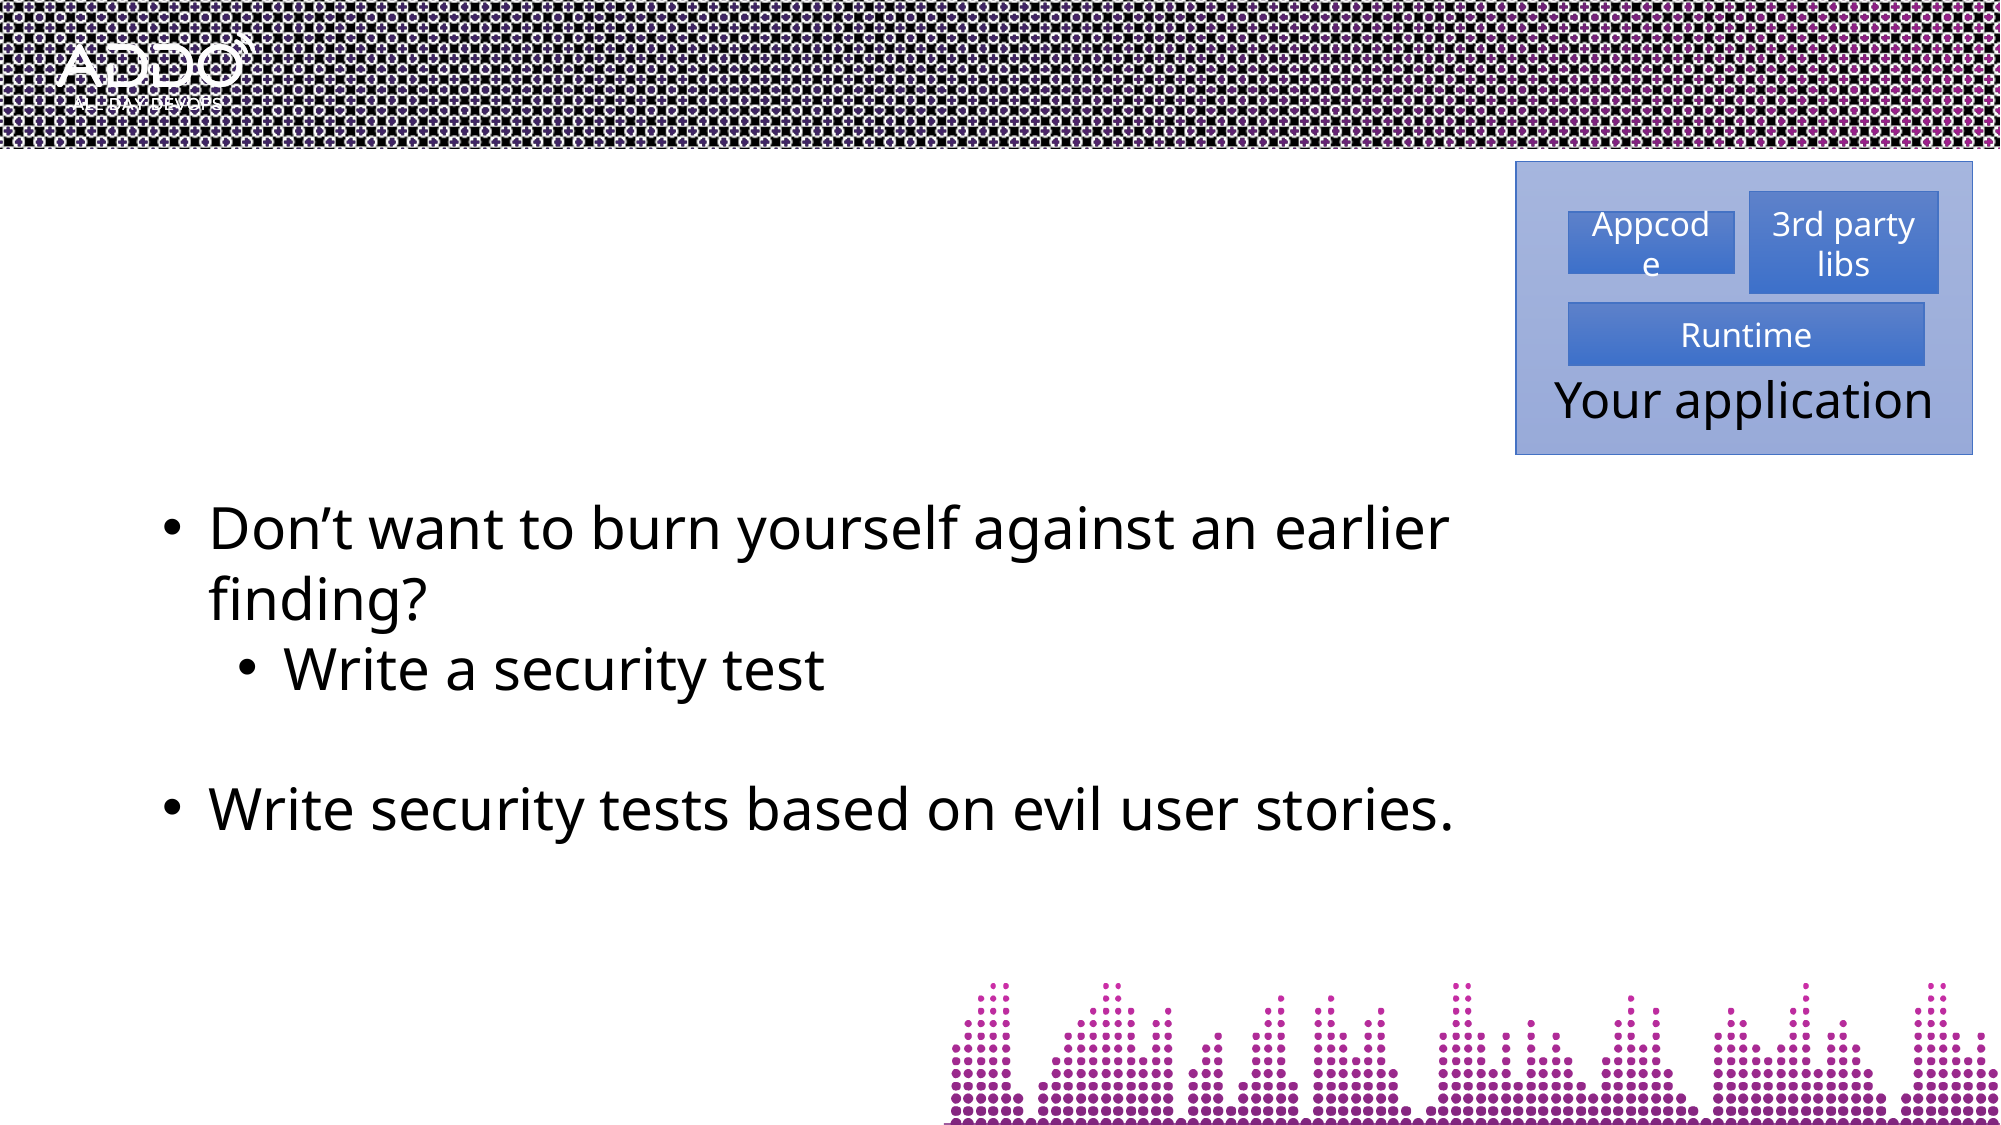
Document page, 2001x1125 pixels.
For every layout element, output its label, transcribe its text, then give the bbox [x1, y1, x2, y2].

text_box Your application [1516, 161, 1973, 455]
text_box Appcode [1694, 220, 1704, 234]
picture [943, 983, 2000, 1125]
picture [0, 0, 2000, 149]
text_box 3rd party libs [1749, 191, 1938, 294]
text_box Don’t want to burn yourself against an earlier finding? Write a security test Write security tests based on evil user stories. [146, 484, 1555, 924]
text_box Appcode [1568, 211, 1734, 274]
text_box Runtime [1568, 303, 1925, 365]
